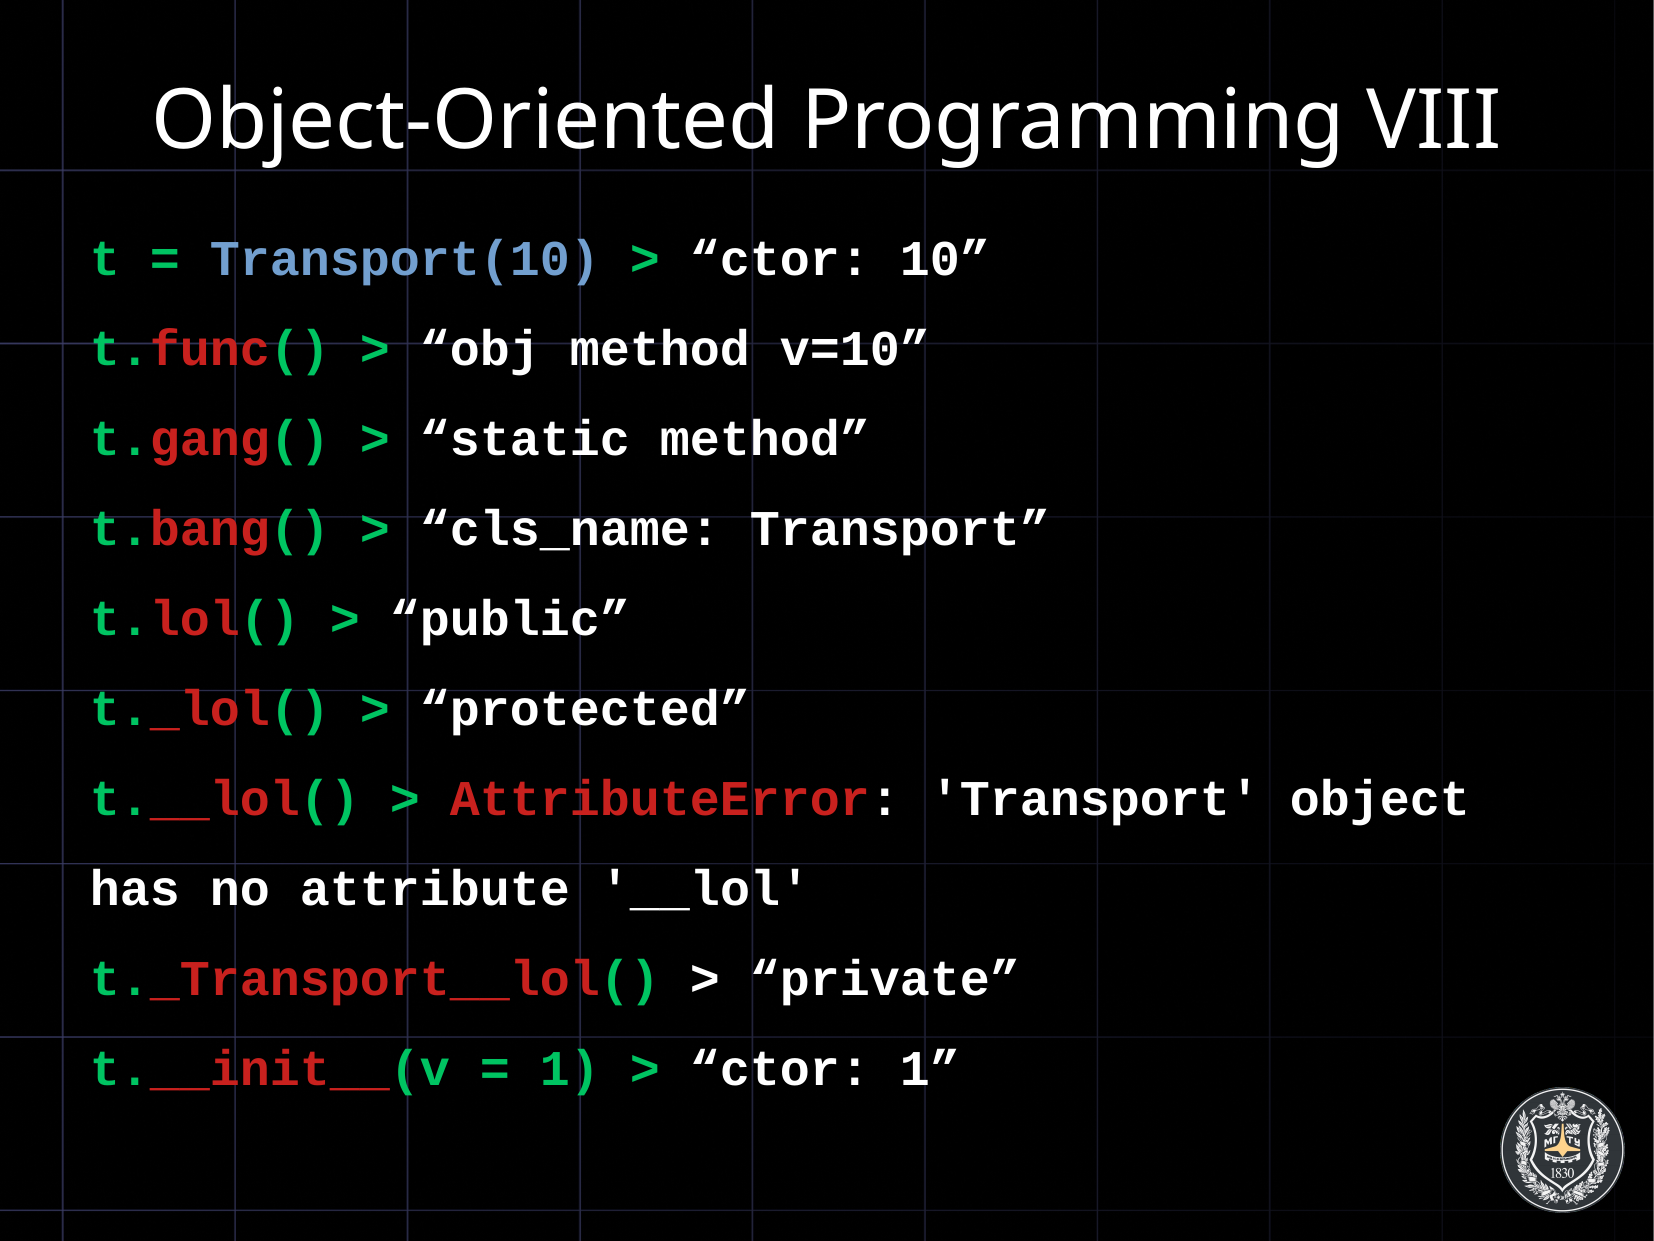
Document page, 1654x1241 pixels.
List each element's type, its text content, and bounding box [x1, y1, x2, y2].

text_box Object-Oriented Programming VIII [82, 37, 1571, 187]
text_box t = Transport(10) > “ctor: 10” t.func() > “obj method v=10” t.gang() > “static method” t.bang() > “cls_name: Transport” t.lol() > “public” t._lol() > “protected” t.__lol() > AttributeError: 'Transport' object has no attribute '__lol' t._Transport__lol() > “private” t.__init__(v = 1) > “ctor: 1” [74, 187, 1575, 1241]
picture [0, 0, 1654, 1241]
